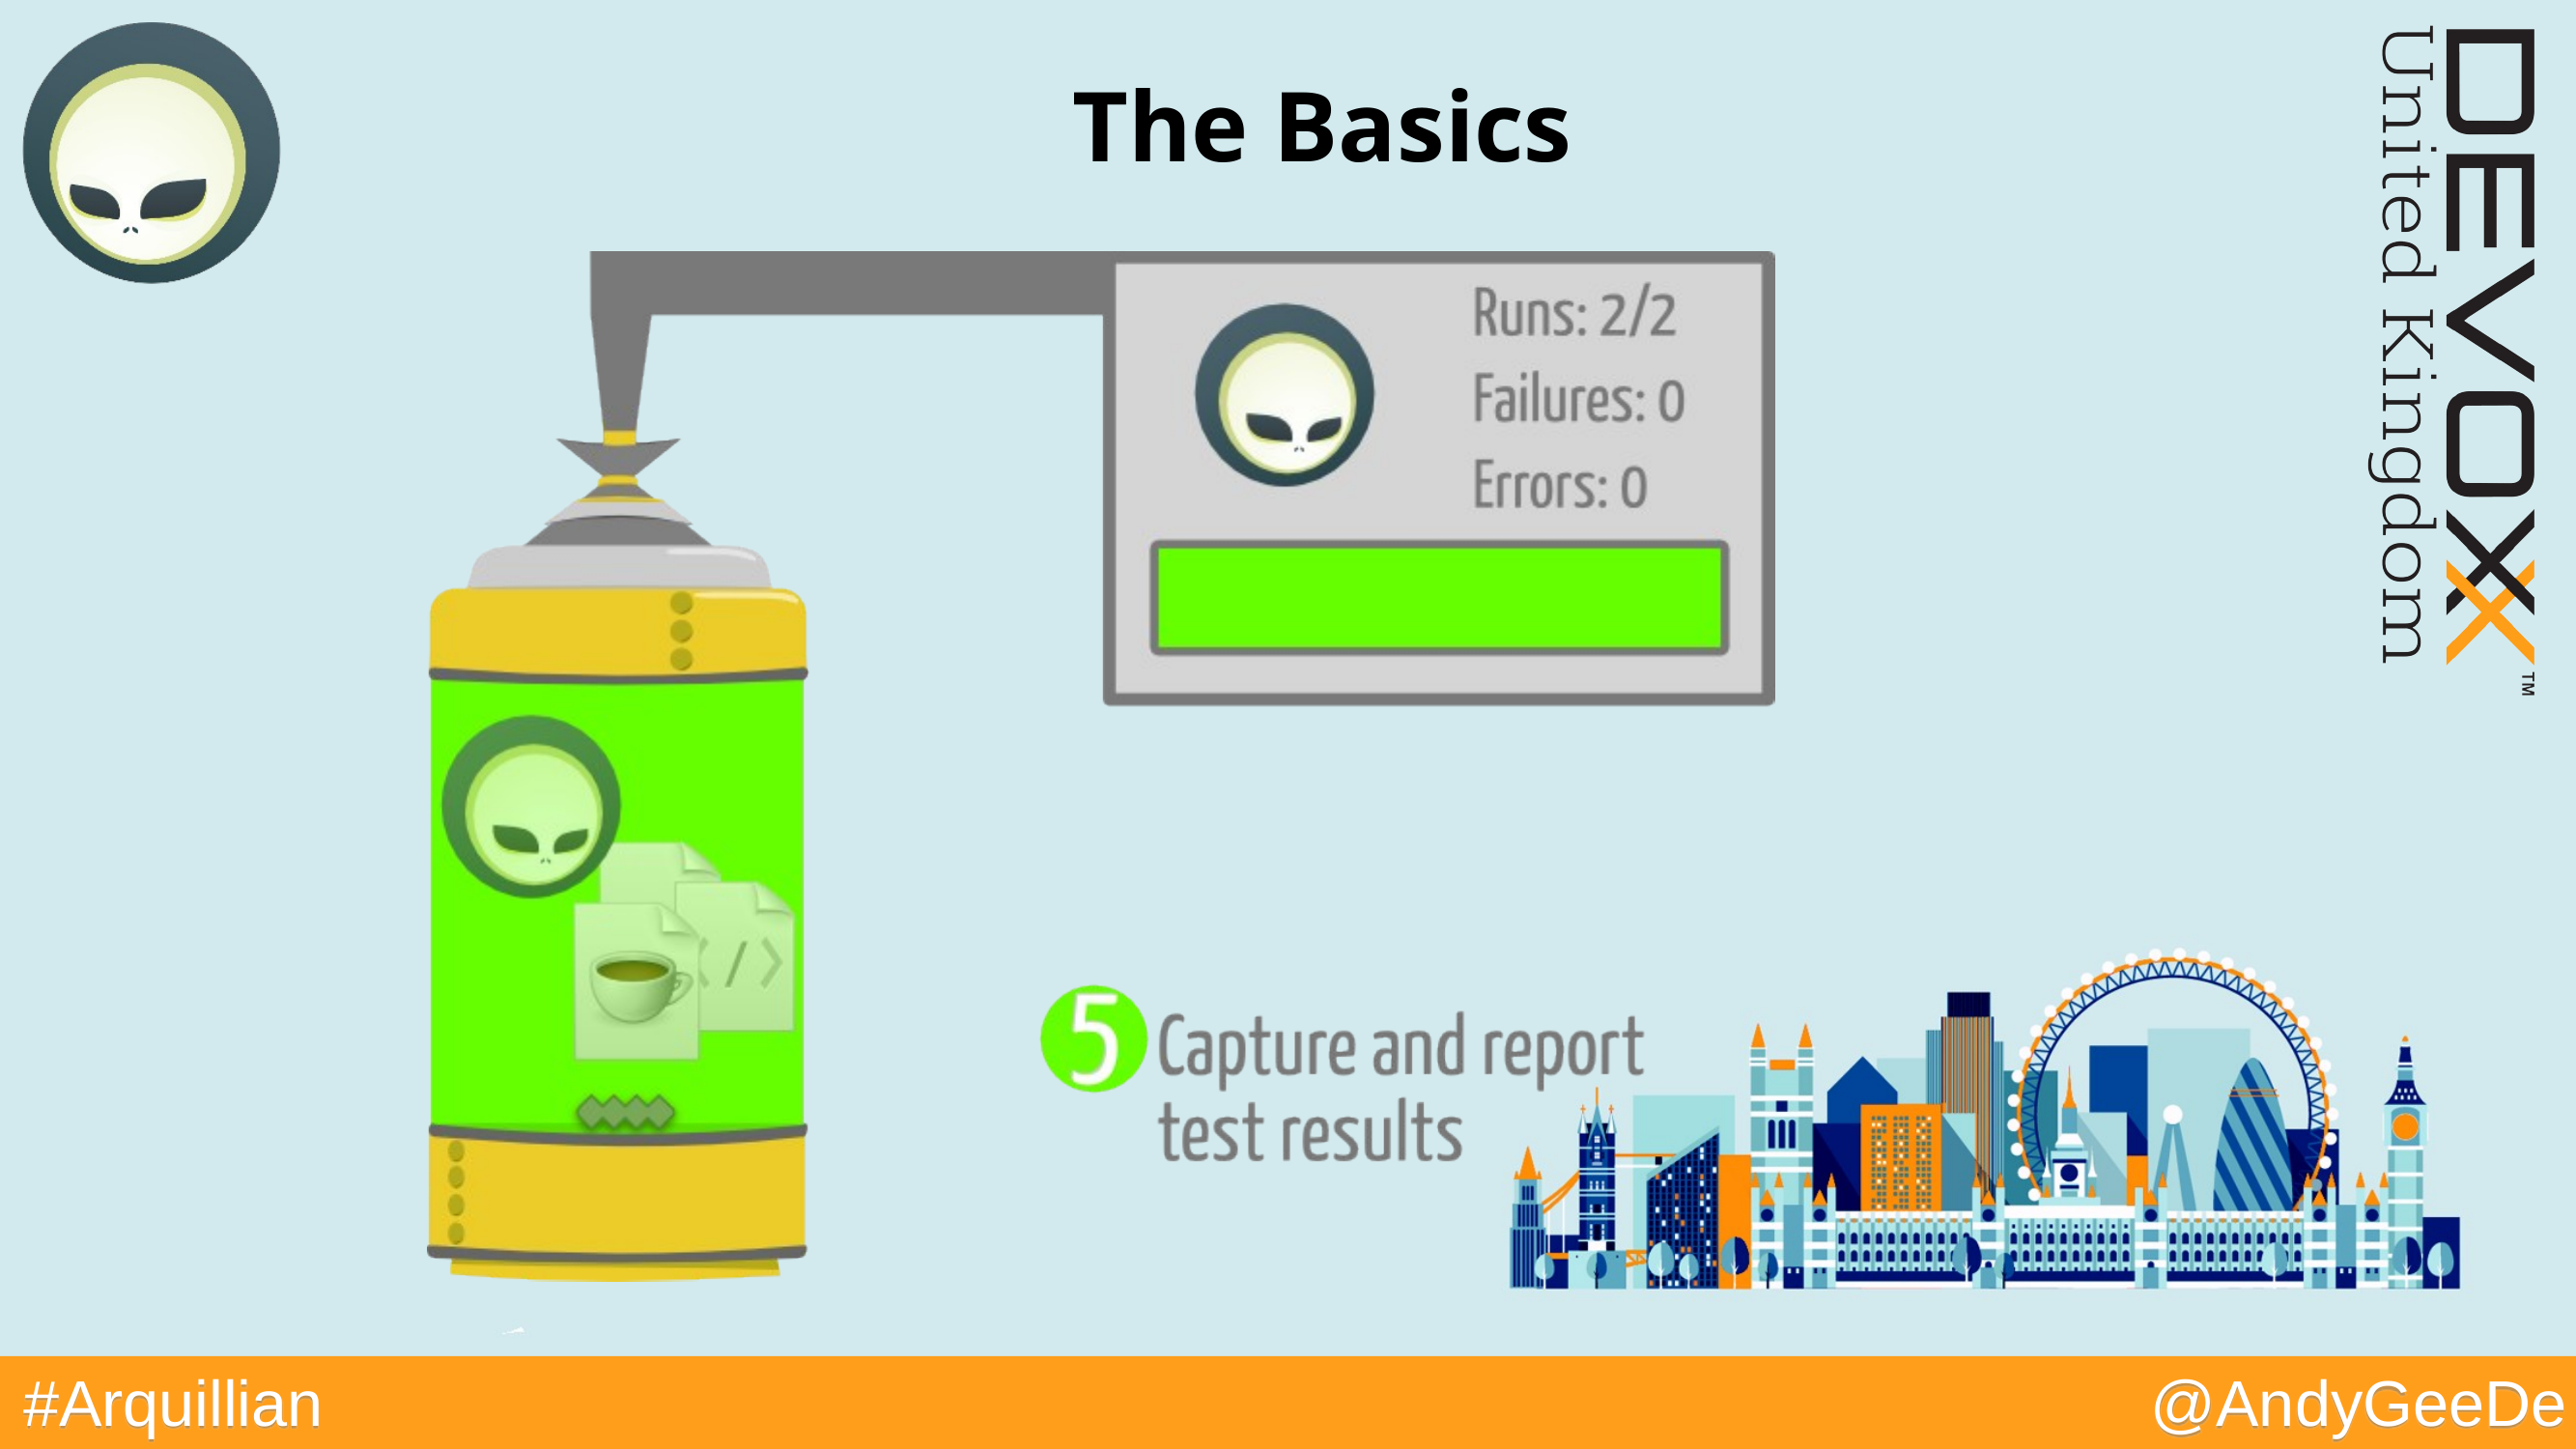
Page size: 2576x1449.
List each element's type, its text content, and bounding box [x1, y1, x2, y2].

title The Basics [197, 58, 2448, 243]
picture [0, 0, 2576, 1355]
